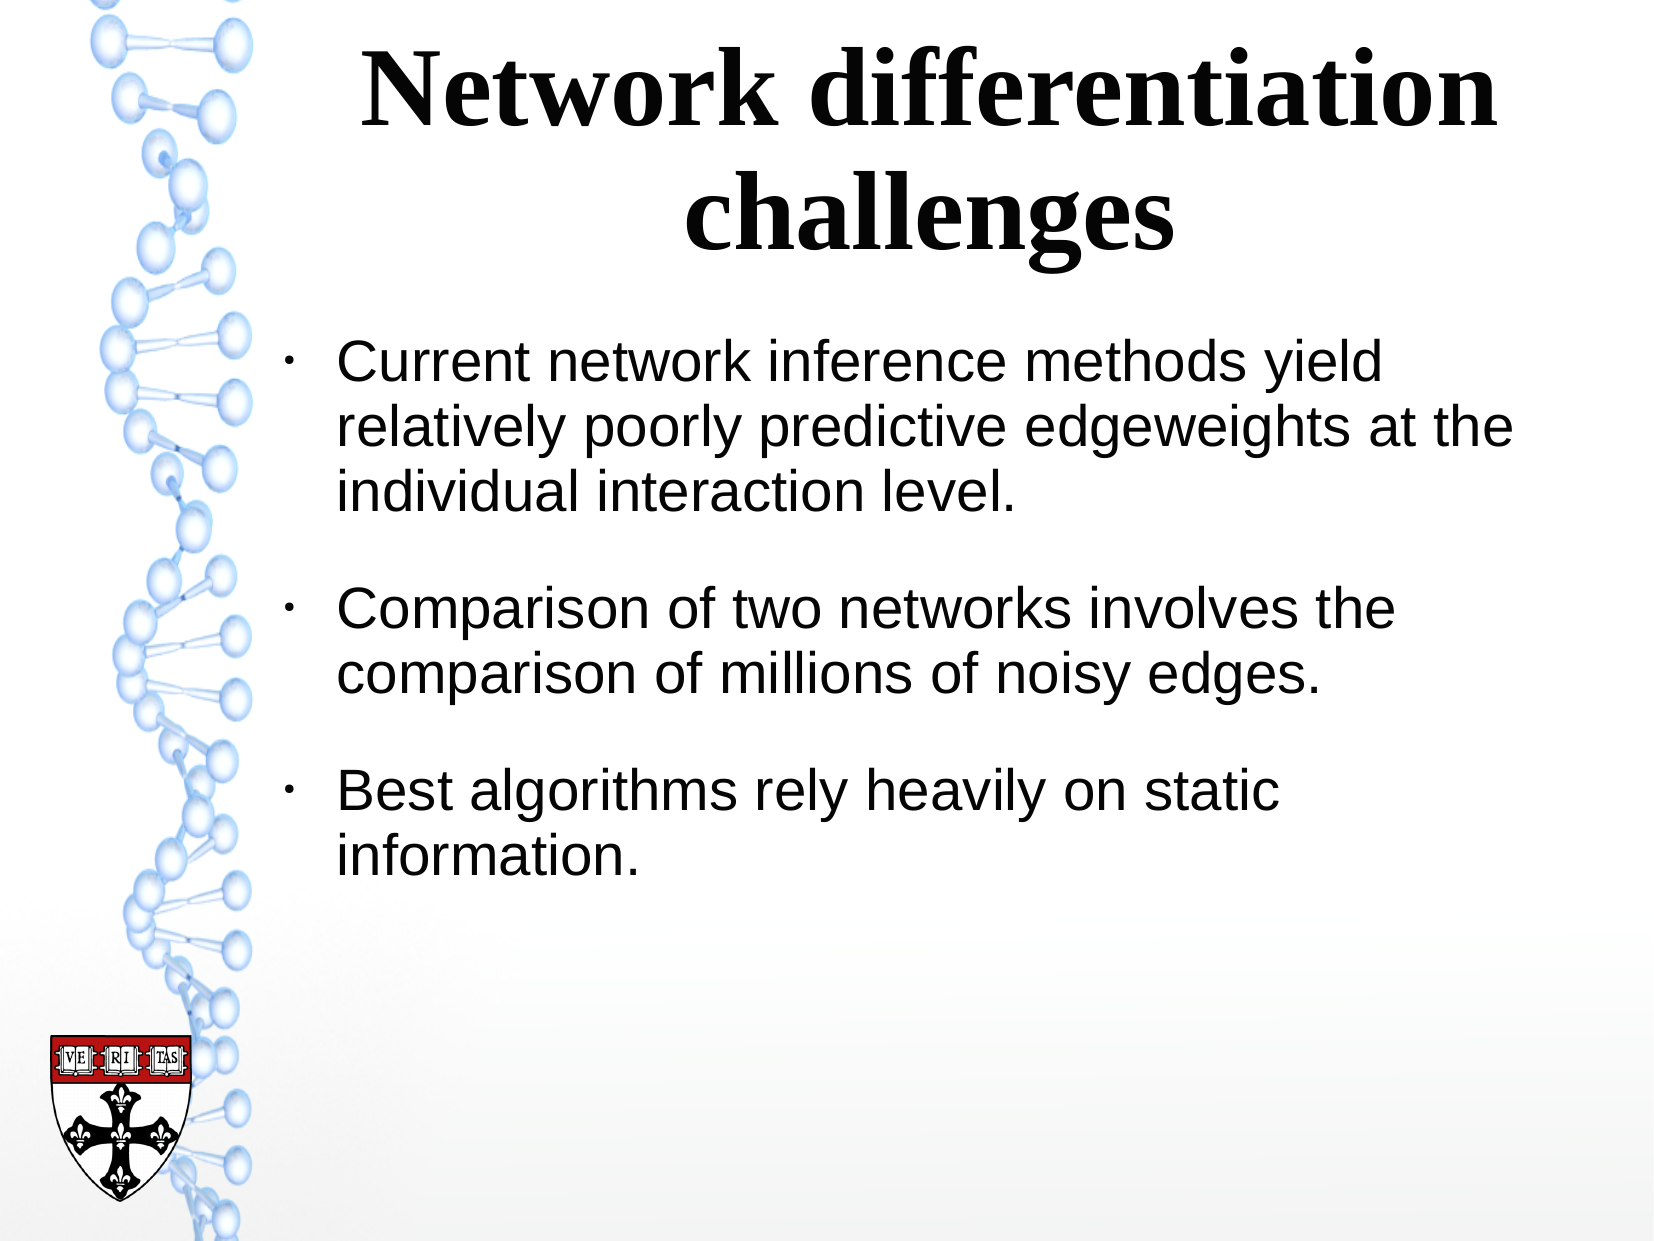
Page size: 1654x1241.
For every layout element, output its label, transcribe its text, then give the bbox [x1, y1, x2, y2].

title Network differentiation challenges [265, 24, 1595, 275]
picture [0, 0, 1654, 1241]
list Current network inference methods yield relatively poorly predictive edgeweights at the individual interaction level. Comparison of two networks involves the comparison of millions of noisy edges. Best algorithms rely heavily on static information. [265, 328, 1595, 1048]
